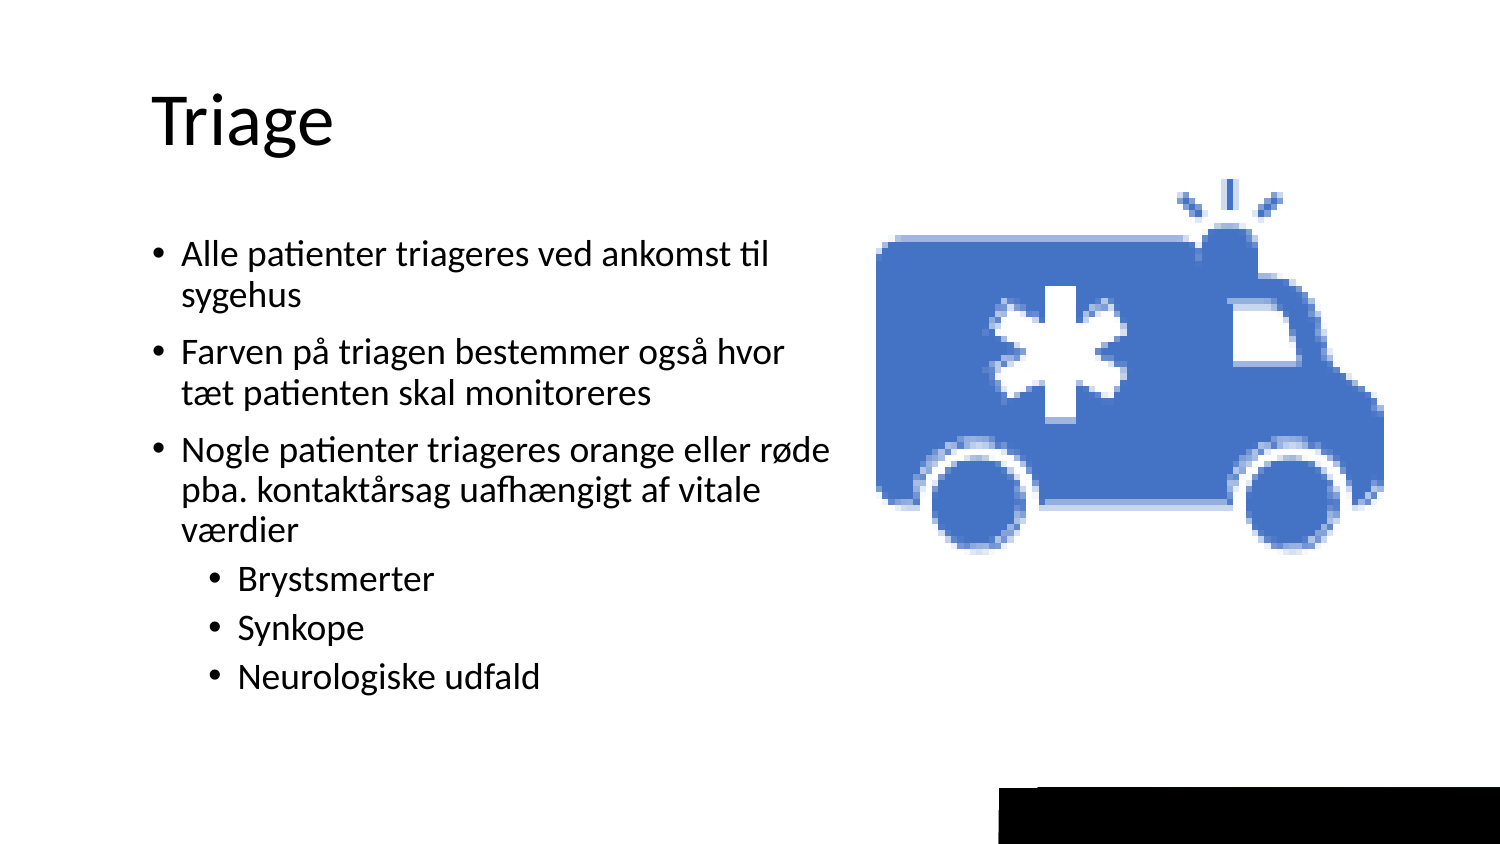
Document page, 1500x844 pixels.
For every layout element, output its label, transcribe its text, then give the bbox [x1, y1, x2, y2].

text_box [0, 0, 1500, 844]
text_box Alle patienter triageres ved ankomst til sygehus Farven på triagen bestemmer også hvor tæt patienten skal monitoreres Nogle patienter triageres orange eller røde pba. kontaktårsag uafhængigt af vitale værdier Brystsmerter Synkope Neurologiske udfald [140, 228, 858, 817]
picture [870, 167, 1384, 681]
text_box Triage [139, 61, 795, 168]
